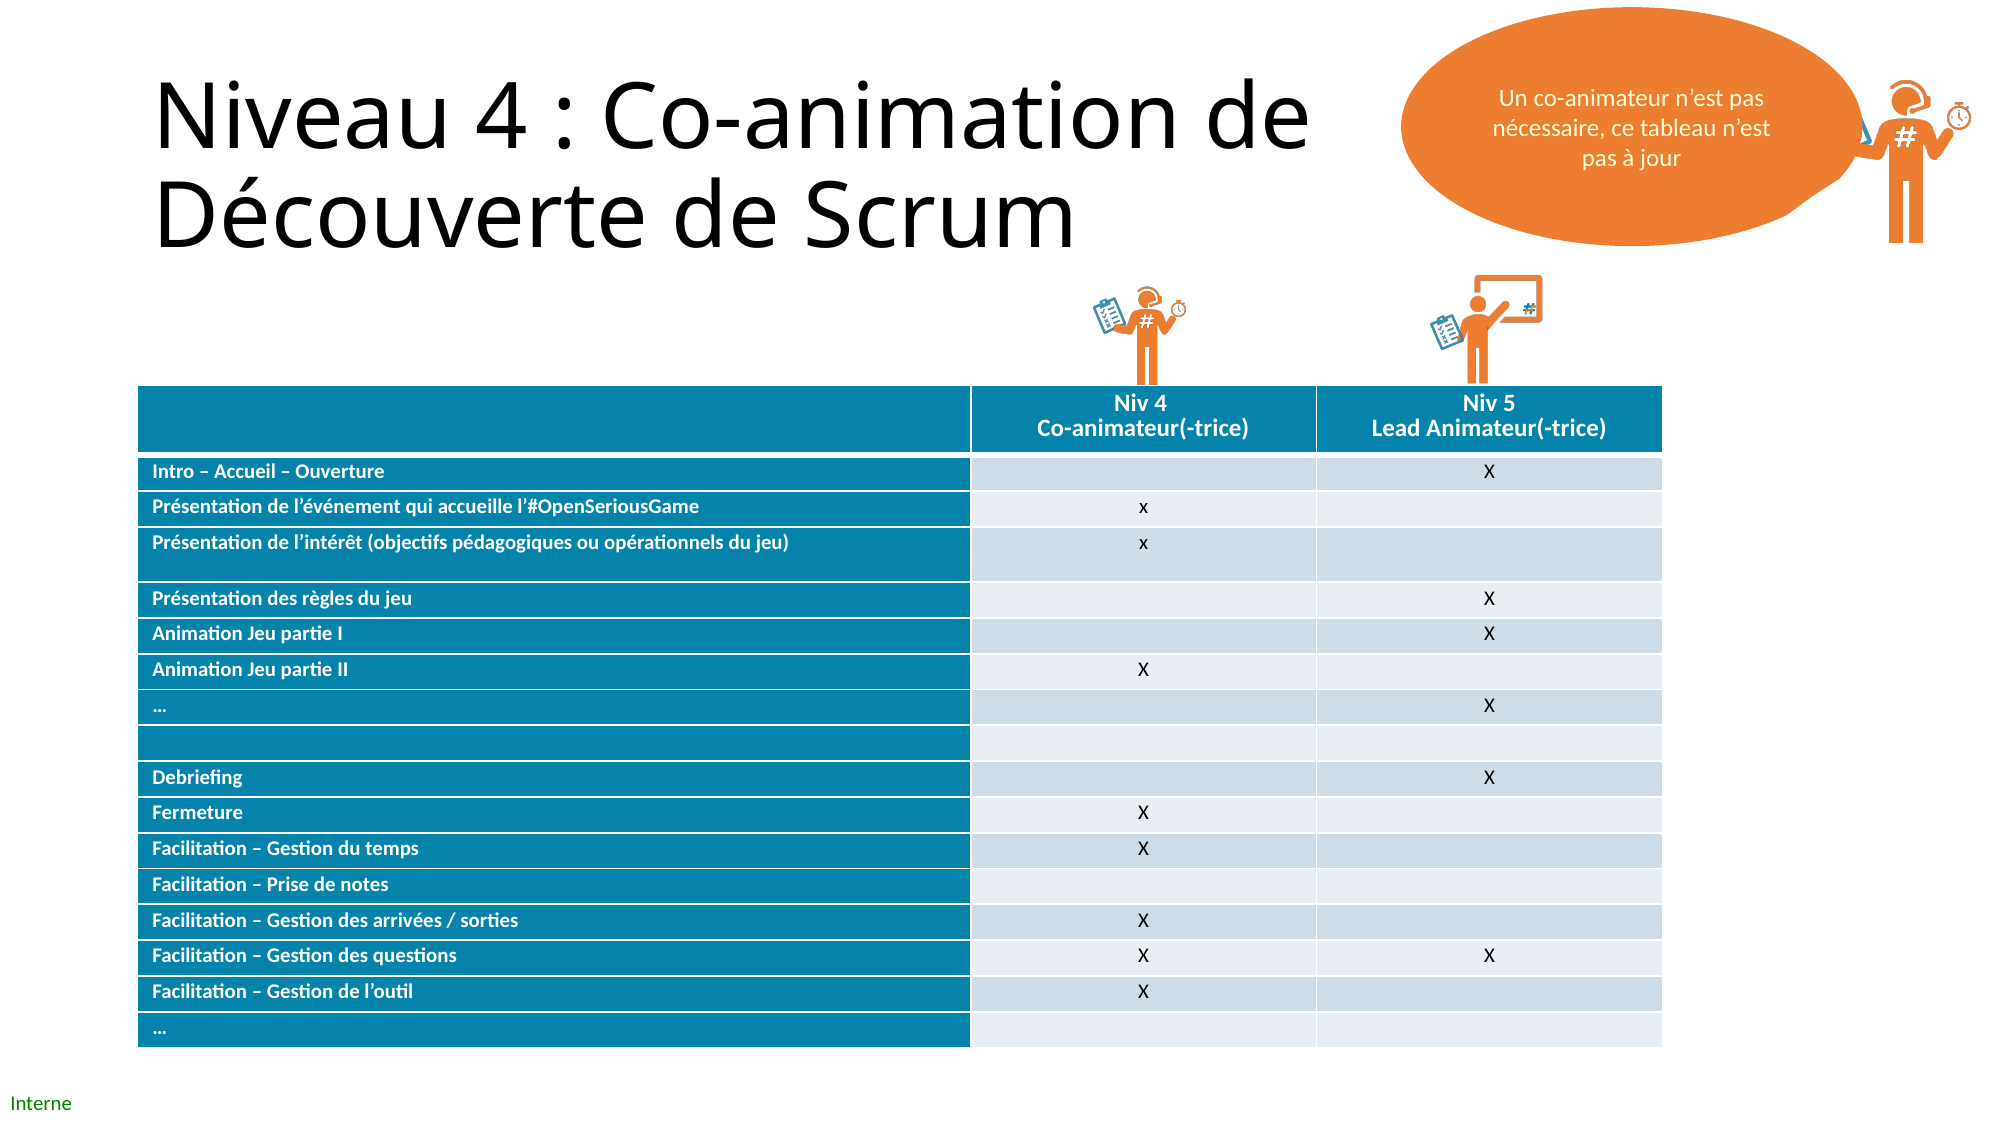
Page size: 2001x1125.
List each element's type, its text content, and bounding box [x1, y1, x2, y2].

table_cell [1317, 655, 1662, 689]
table_header [138, 386, 970, 452]
table_cell Animation Jeu partie I [138, 619, 970, 653]
table_cell [972, 619, 1316, 653]
table_cell [972, 1013, 1316, 1047]
table_cell Fermeture [138, 798, 970, 832]
picture [1825, 71, 1976, 248]
table_cell X [972, 977, 1316, 1011]
table_header Niv 5 Lead Animateur(-trice) [1317, 386, 1662, 452]
table_cell Debriefing [138, 762, 970, 796]
table_cell Facilitation – Gestion du temps [138, 834, 970, 868]
table_cell X [972, 655, 1316, 689]
text_box [1930, 132, 1954, 158]
table_cell [1317, 977, 1662, 1011]
text_box [1464, 319, 1471, 330]
table_cell [972, 583, 1316, 617]
table_cell X [1317, 941, 1662, 975]
table_cell [972, 869, 1316, 903]
table_cell X [972, 798, 1316, 832]
table_cell [1317, 492, 1662, 526]
table_cell x [972, 492, 1316, 526]
table_cell Facilitation – Gestion des questions [138, 941, 970, 975]
table_cell Présentation de l’intérêt (objectifs pédagogiques ou opérationnels du jeu) [138, 528, 970, 581]
table_cell Facilitation – Prise de notes [138, 869, 970, 903]
table_cell X [1317, 619, 1662, 653]
table_cell … [138, 1013, 970, 1047]
table_cell Facilitation – Gestion de l’outil [138, 977, 970, 1011]
table_cell Intro – Accueil – Ouverture [138, 458, 970, 490]
picture [1421, 257, 1546, 385]
table_cell [1317, 905, 1662, 939]
table_cell Facilitation – Gestion des arrivées / sorties [138, 905, 970, 939]
table_cell x [972, 528, 1316, 581]
text_box Un co-animateur n’est pas nécessaire, ce tableau n’est pas à jour [1401, 7, 1863, 247]
table_cell [972, 762, 1316, 796]
table_cell Présentation de l’événement qui accueille l’#OpenSeriousGame [138, 492, 970, 526]
table_cell X [972, 941, 1316, 975]
table_cell [1317, 798, 1662, 832]
table_cell X [972, 905, 1316, 939]
table_cell [972, 690, 1316, 724]
table_cell [1317, 834, 1662, 868]
table_cell [972, 458, 1316, 490]
table_cell … [138, 690, 970, 724]
table_cell X [1317, 762, 1662, 796]
table_cell [138, 726, 970, 760]
table_cell [1317, 726, 1662, 760]
table_header Niv 4 Co-animateur(-trice) [972, 386, 1316, 452]
table_cell X [1317, 583, 1662, 617]
table_cell [972, 726, 1316, 760]
table_cell [1317, 528, 1662, 581]
table_cell Présentation des règles du jeu [138, 583, 970, 617]
table_cell Animation Jeu partie II [138, 655, 970, 689]
text_box [1161, 319, 1176, 334]
title Niveau 4 : Co-animation de Découverte de Scrum [137, 59, 1399, 278]
table_cell X [972, 834, 1316, 868]
table_cell [1317, 869, 1662, 903]
table_cell [1317, 1013, 1662, 1047]
table_cell X [1317, 690, 1662, 724]
table_cell X [1317, 458, 1662, 490]
picture [1084, 281, 1189, 385]
